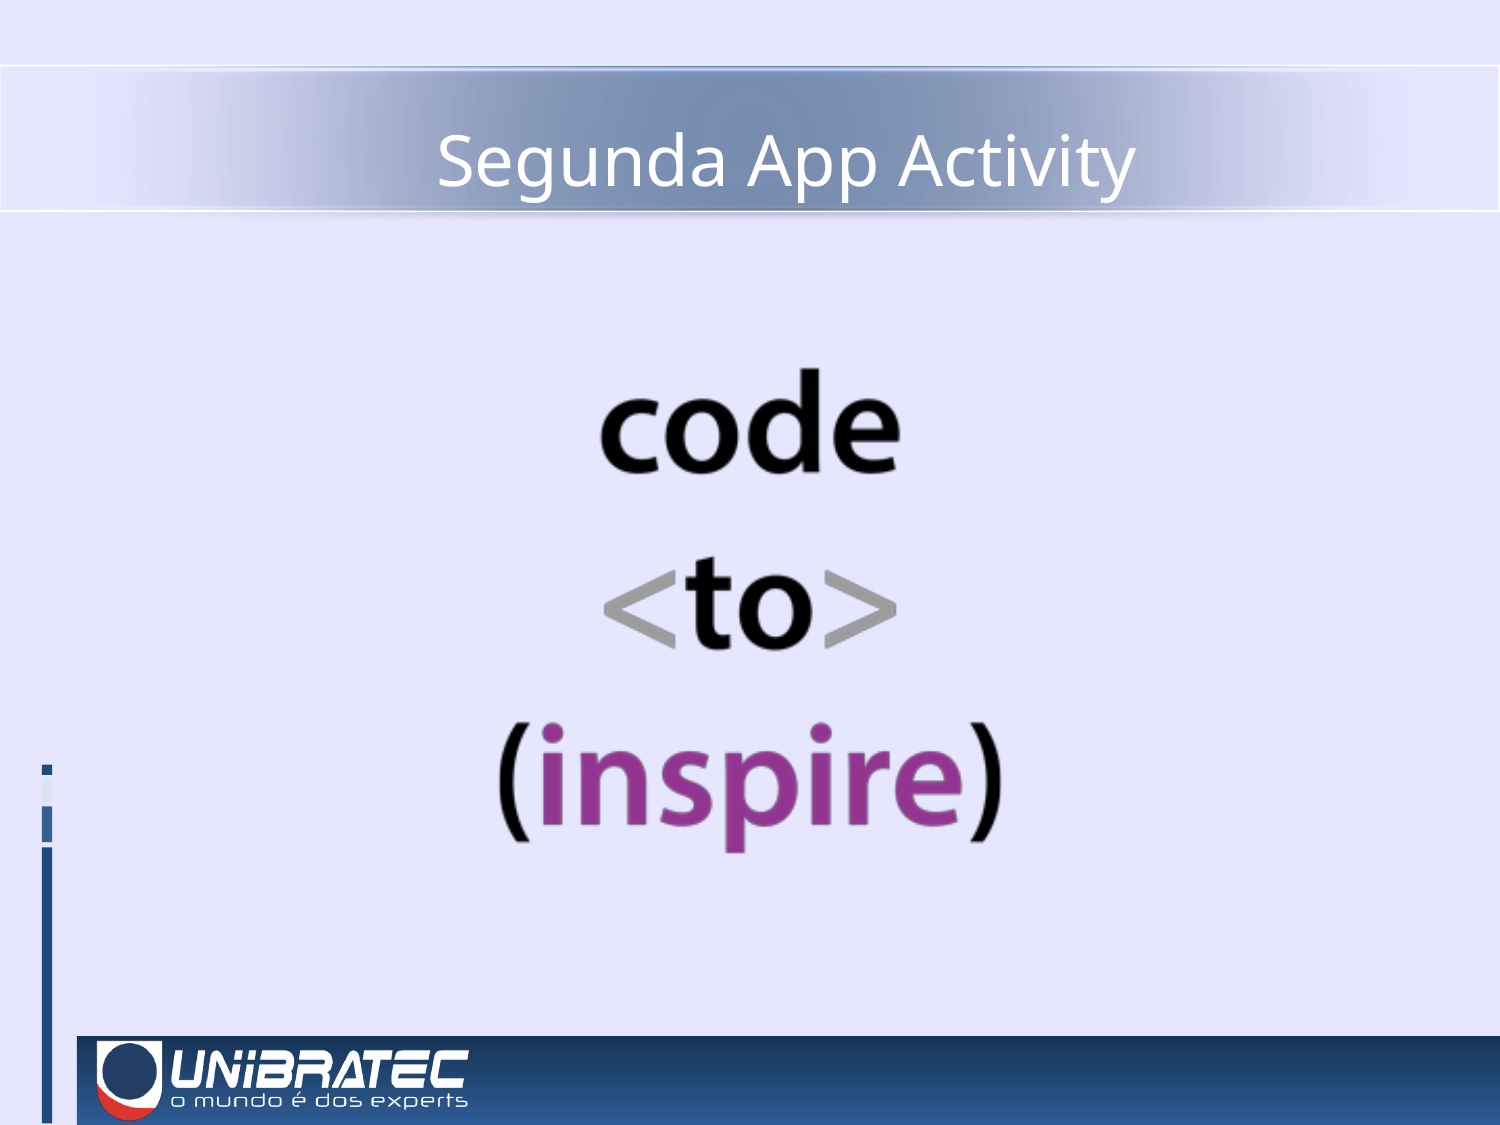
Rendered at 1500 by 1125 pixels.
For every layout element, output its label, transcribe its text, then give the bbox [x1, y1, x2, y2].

picture [96, 1040, 469, 1121]
title Segunda App Activity [150, 84, 1424, 233]
picture [0, 58, 1500, 227]
picture [490, 349, 1011, 871]
